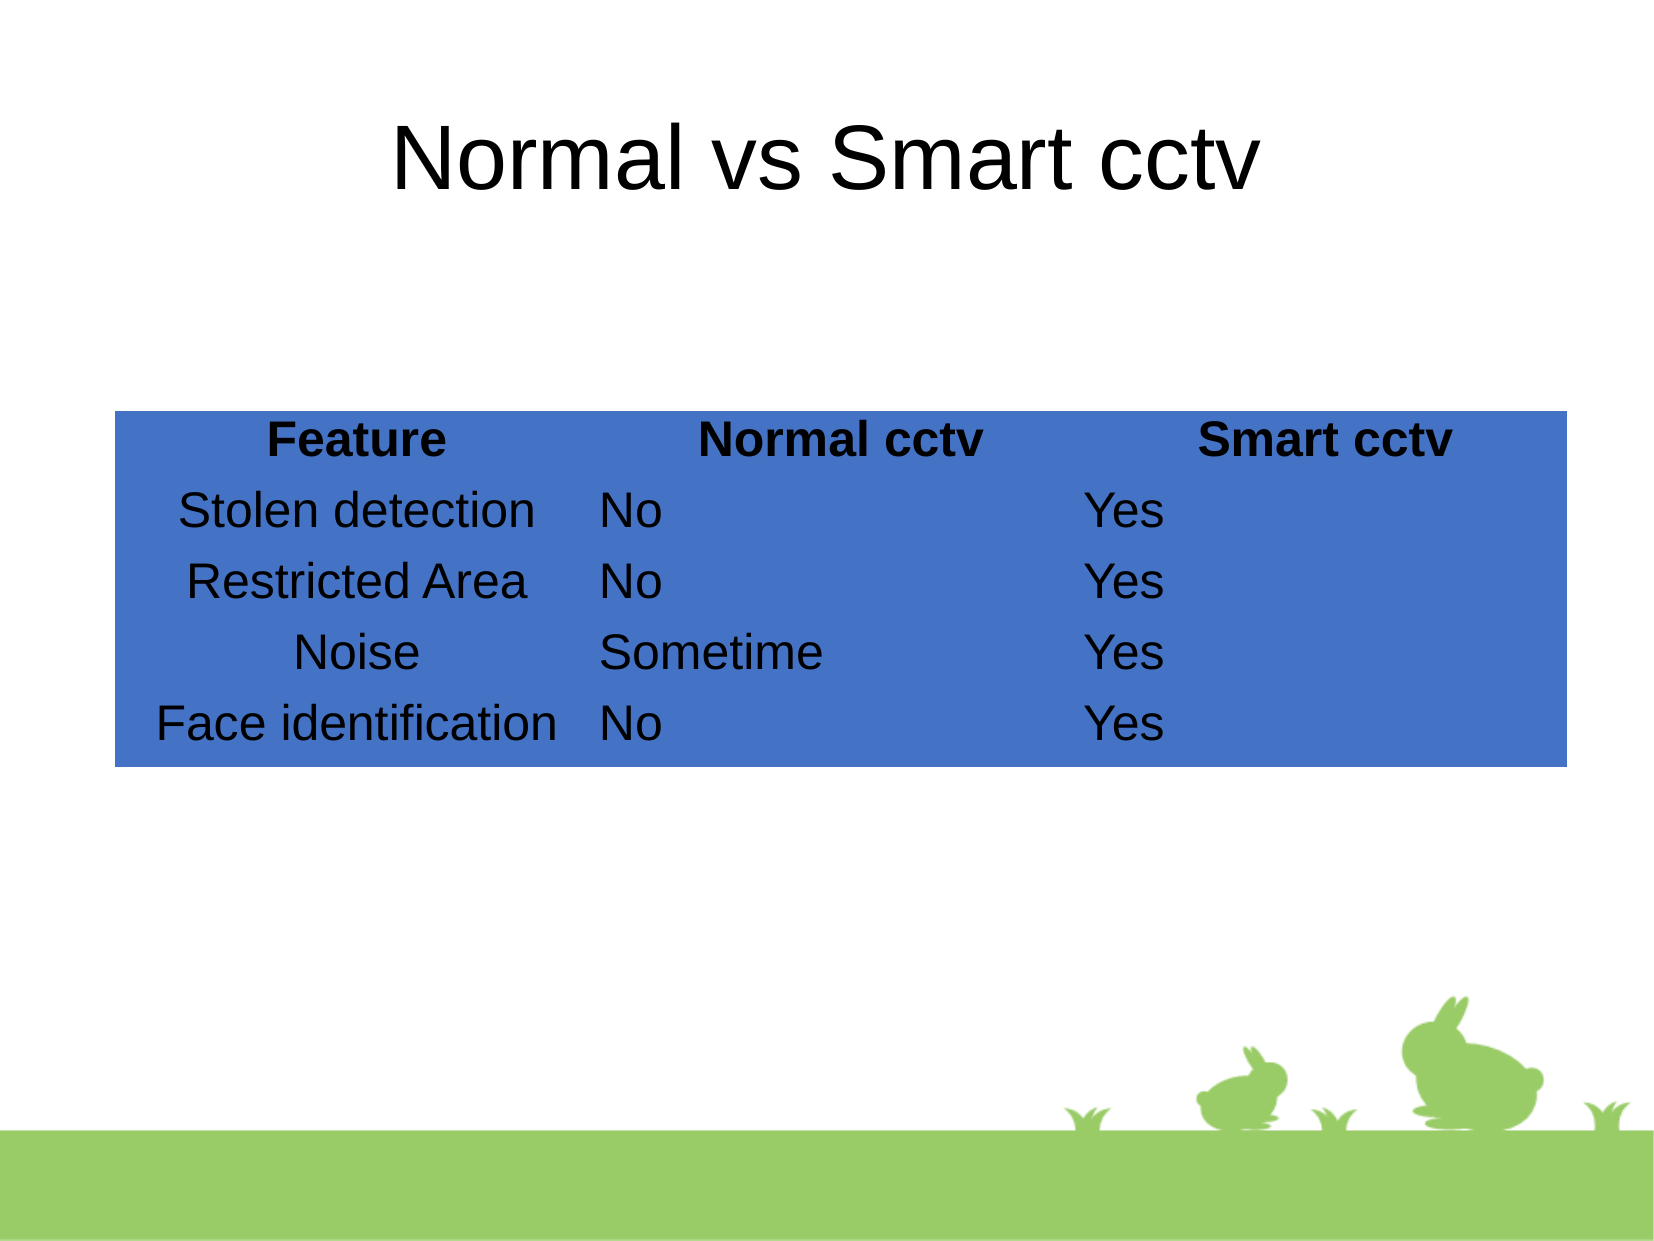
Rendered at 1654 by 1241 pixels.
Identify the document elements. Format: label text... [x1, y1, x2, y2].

table_cell No [599, 553, 1083, 624]
table_cell Sometime [599, 624, 1083, 695]
table_cell Restricted Area [115, 553, 599, 624]
table_cell No [599, 695, 1083, 767]
table_cell Stolen detection [115, 482, 599, 553]
table_cell Yes [1083, 695, 1567, 767]
title Normal vs Smart cctv [82, 49, 1571, 257]
table_header Smart cctv [1083, 411, 1567, 482]
table_cell Yes [1083, 553, 1567, 624]
table_cell Yes [1083, 482, 1567, 553]
table_cell Yes [1083, 624, 1567, 695]
table_cell Noise [115, 624, 599, 695]
table_cell No [599, 482, 1083, 553]
table_header Normal cctv [599, 411, 1083, 482]
table_cell Face identification [115, 695, 599, 767]
table_header Feature [115, 411, 599, 482]
